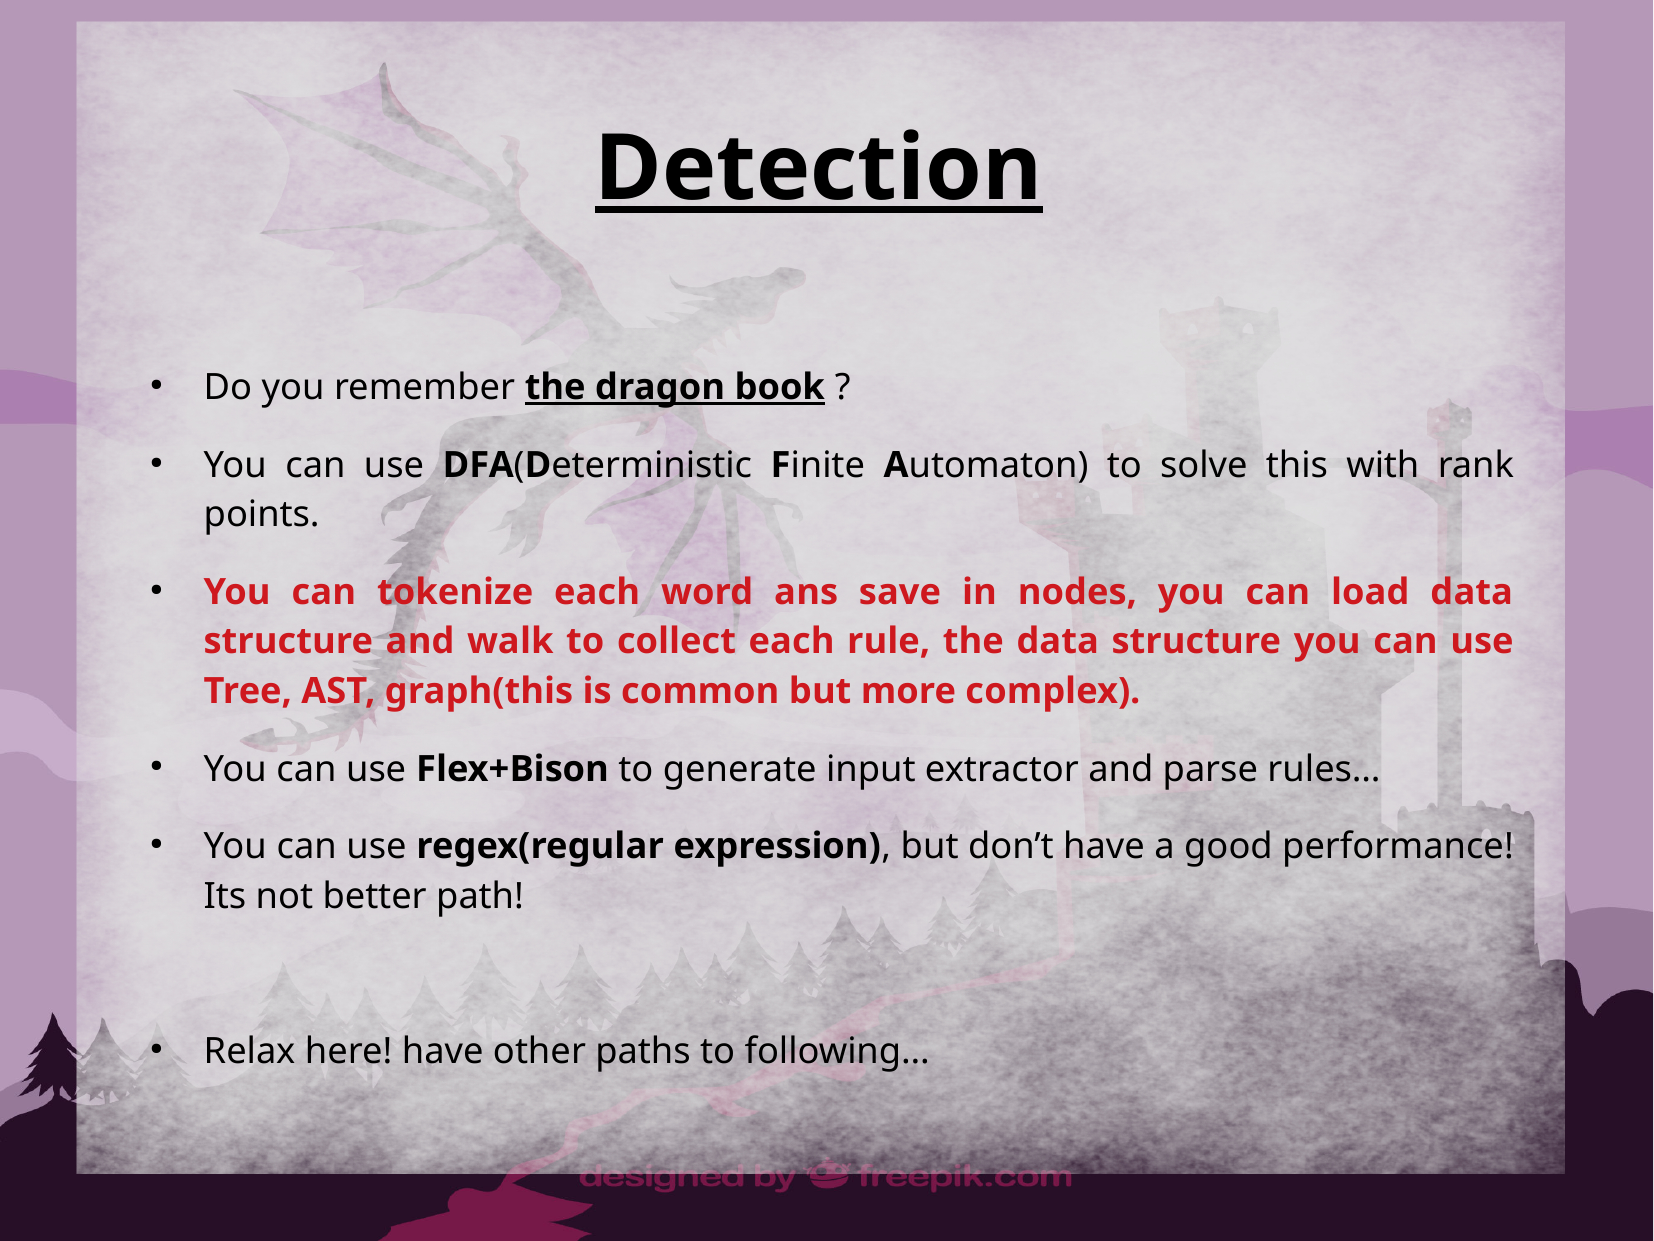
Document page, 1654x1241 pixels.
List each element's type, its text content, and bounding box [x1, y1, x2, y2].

list Do you remember the dragon book ? You can use DFA(Deterministic Finite Automaton) to solve this with rank points. You can tokenize each word ans save in nodes, you can load data structure and walk to collect each rule, the data structure you can use Tree, AST, graph(this is common but more complex). You can use Flex+Bison to generate input extractor and parse rules… You can use regex(regular expression), but don’t have a good performance! Its not better path! Relax here! have other paths to following… [135, 360, 1515, 1081]
title Detection [75, 60, 1563, 268]
picture [0, 0, 1654, 1241]
